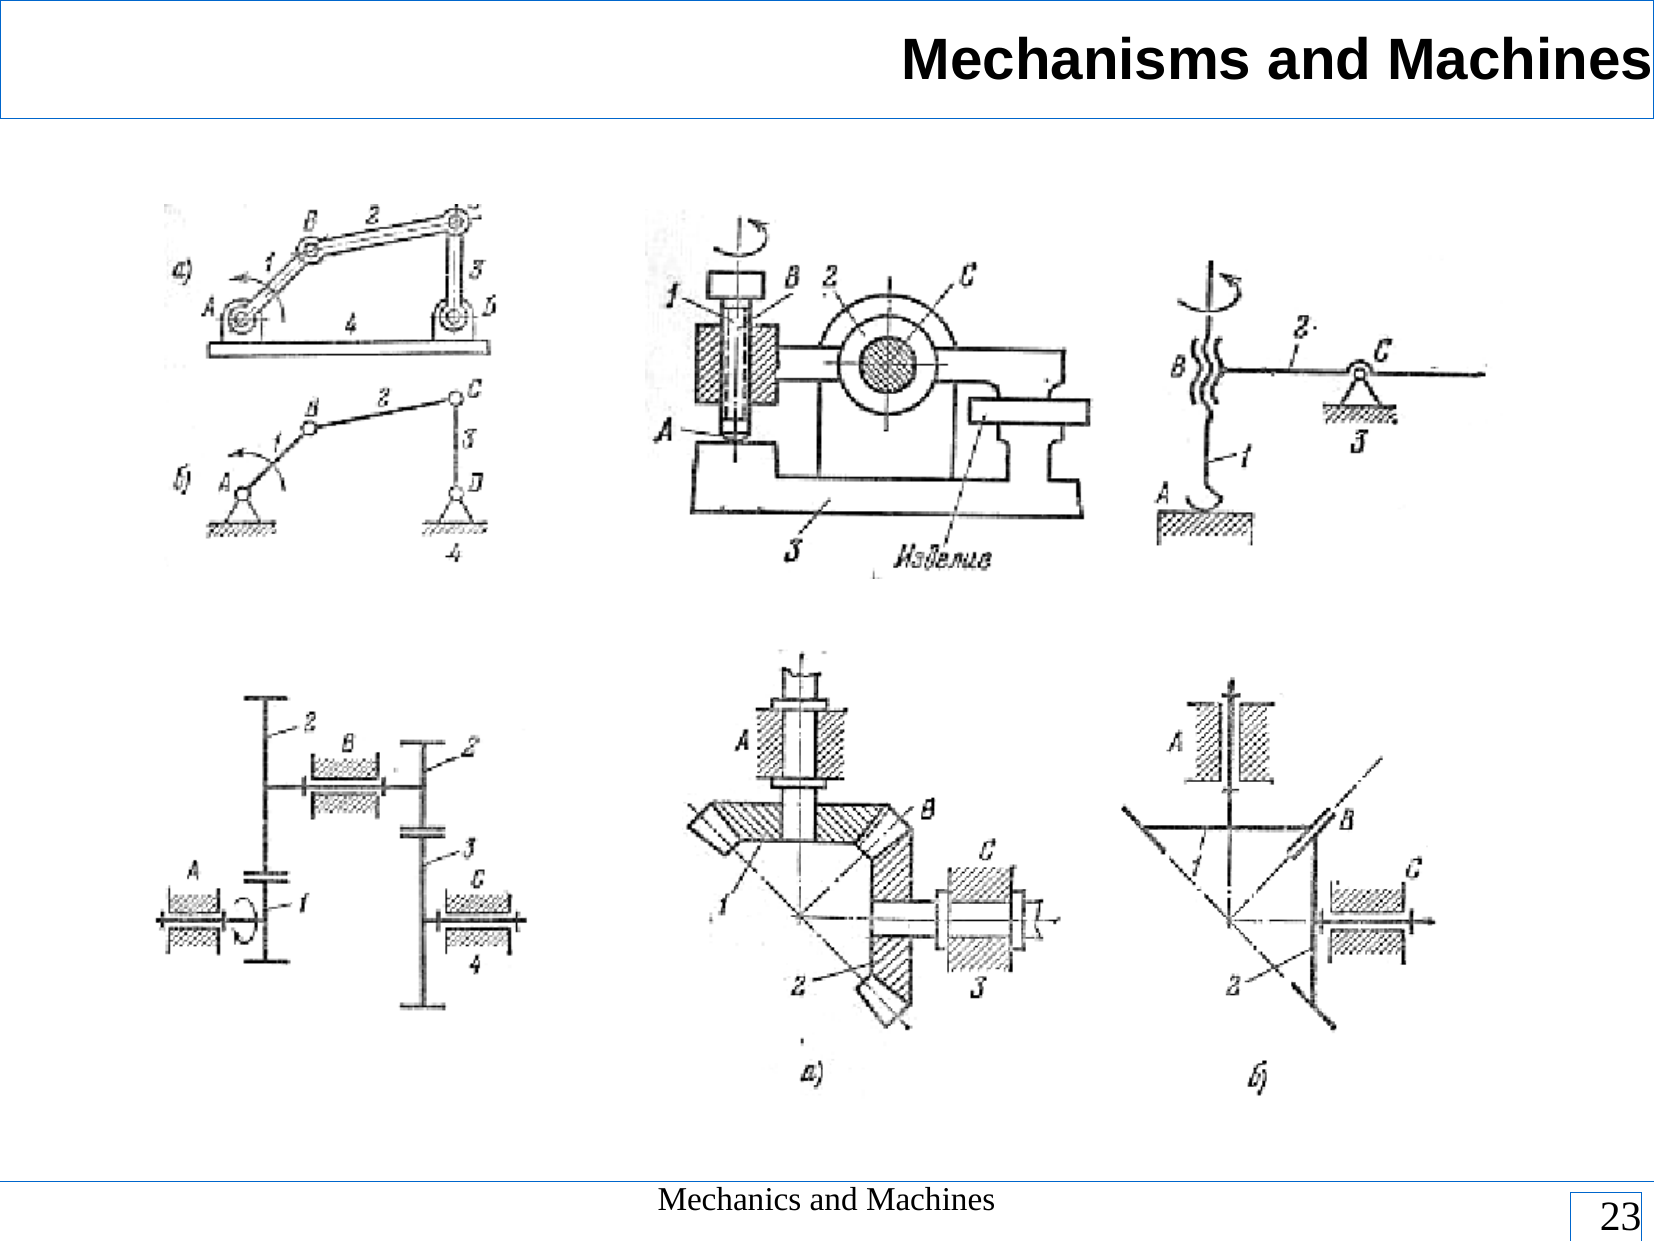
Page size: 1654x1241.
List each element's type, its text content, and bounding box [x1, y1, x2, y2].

title Mechanisms and Machines [0, 0, 1654, 119]
picture [1140, 242, 1503, 556]
picture [164, 204, 511, 571]
picture [682, 644, 1441, 1100]
picture [645, 209, 1103, 579]
picture [150, 679, 538, 1021]
